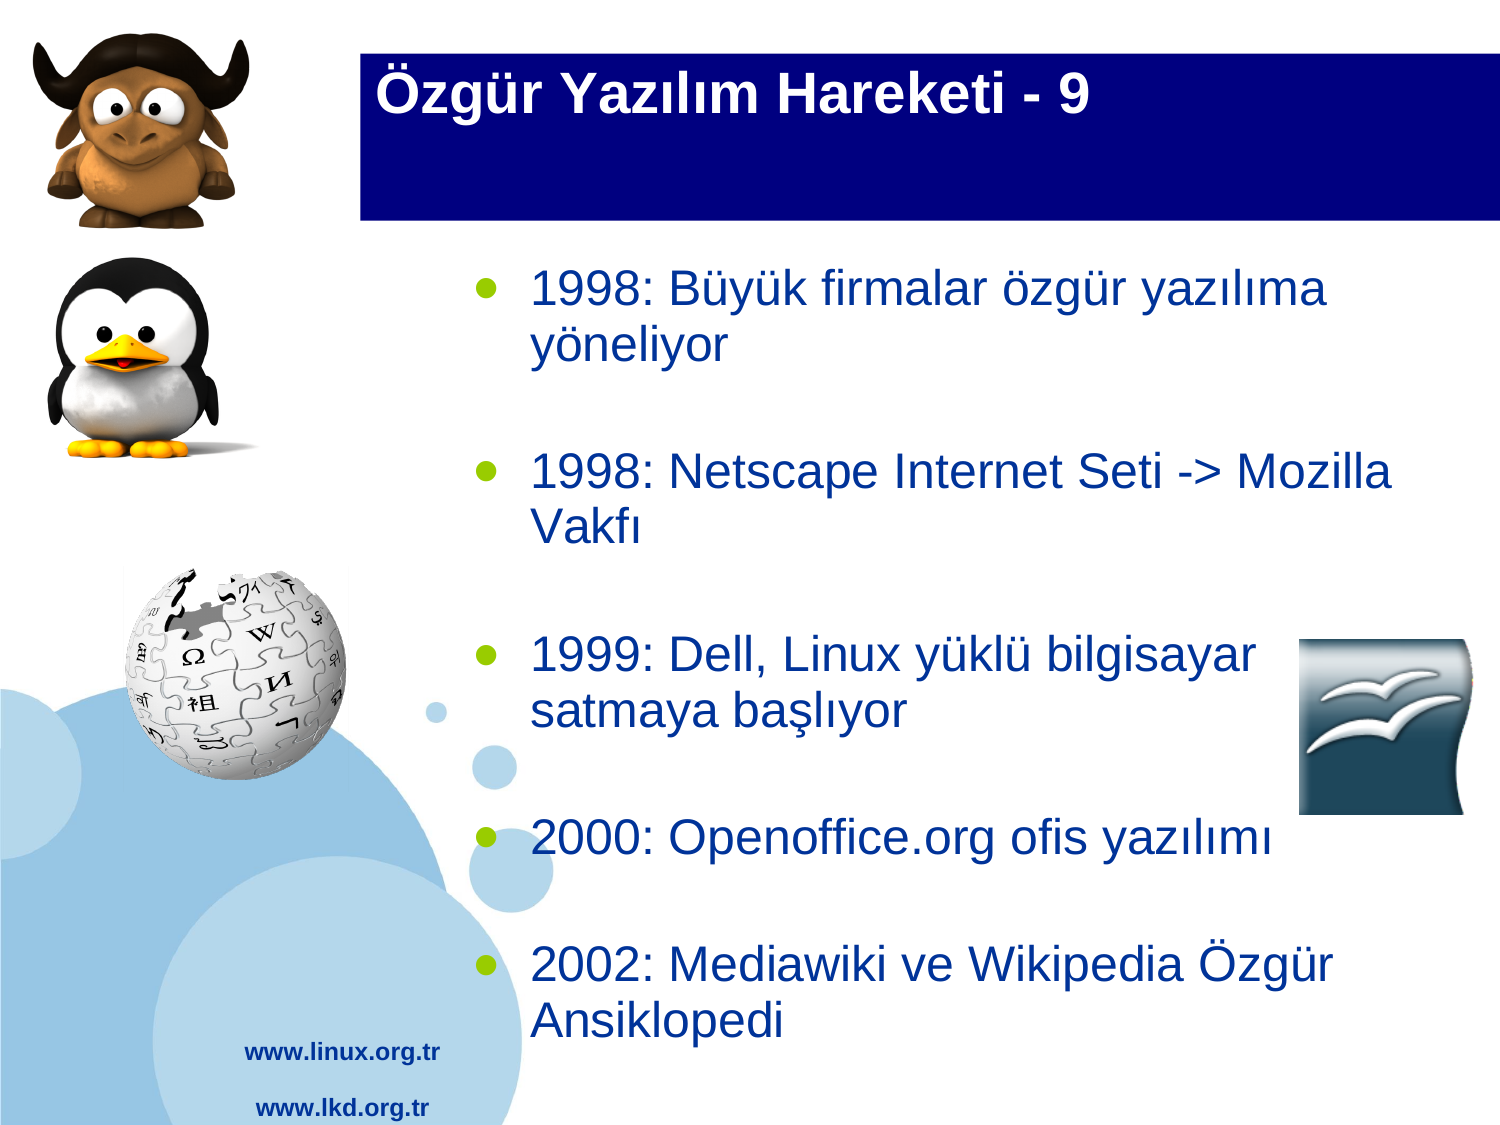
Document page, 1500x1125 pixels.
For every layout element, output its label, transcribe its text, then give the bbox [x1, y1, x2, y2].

picture [29, 29, 255, 242]
picture [0, 566, 625, 1125]
list 1998: Büyük firmalar özgür yazılıma yöneliyor 1998: Netscape Internet Seti -> Mozilla Vakfı 1999: Dell, Linux yüklü bilgisayar satmaya başlıyor 2000: Openoffice.org ofis yazılımı 2002: Mediawiki ve Wikipedia Özgür Ansiklopedi [459, 252, 1471, 1056]
picture [1299, 639, 1475, 815]
title Özgür Yazılım Hareketi - 9 [360, 53, 1500, 221]
picture [35, 247, 261, 473]
